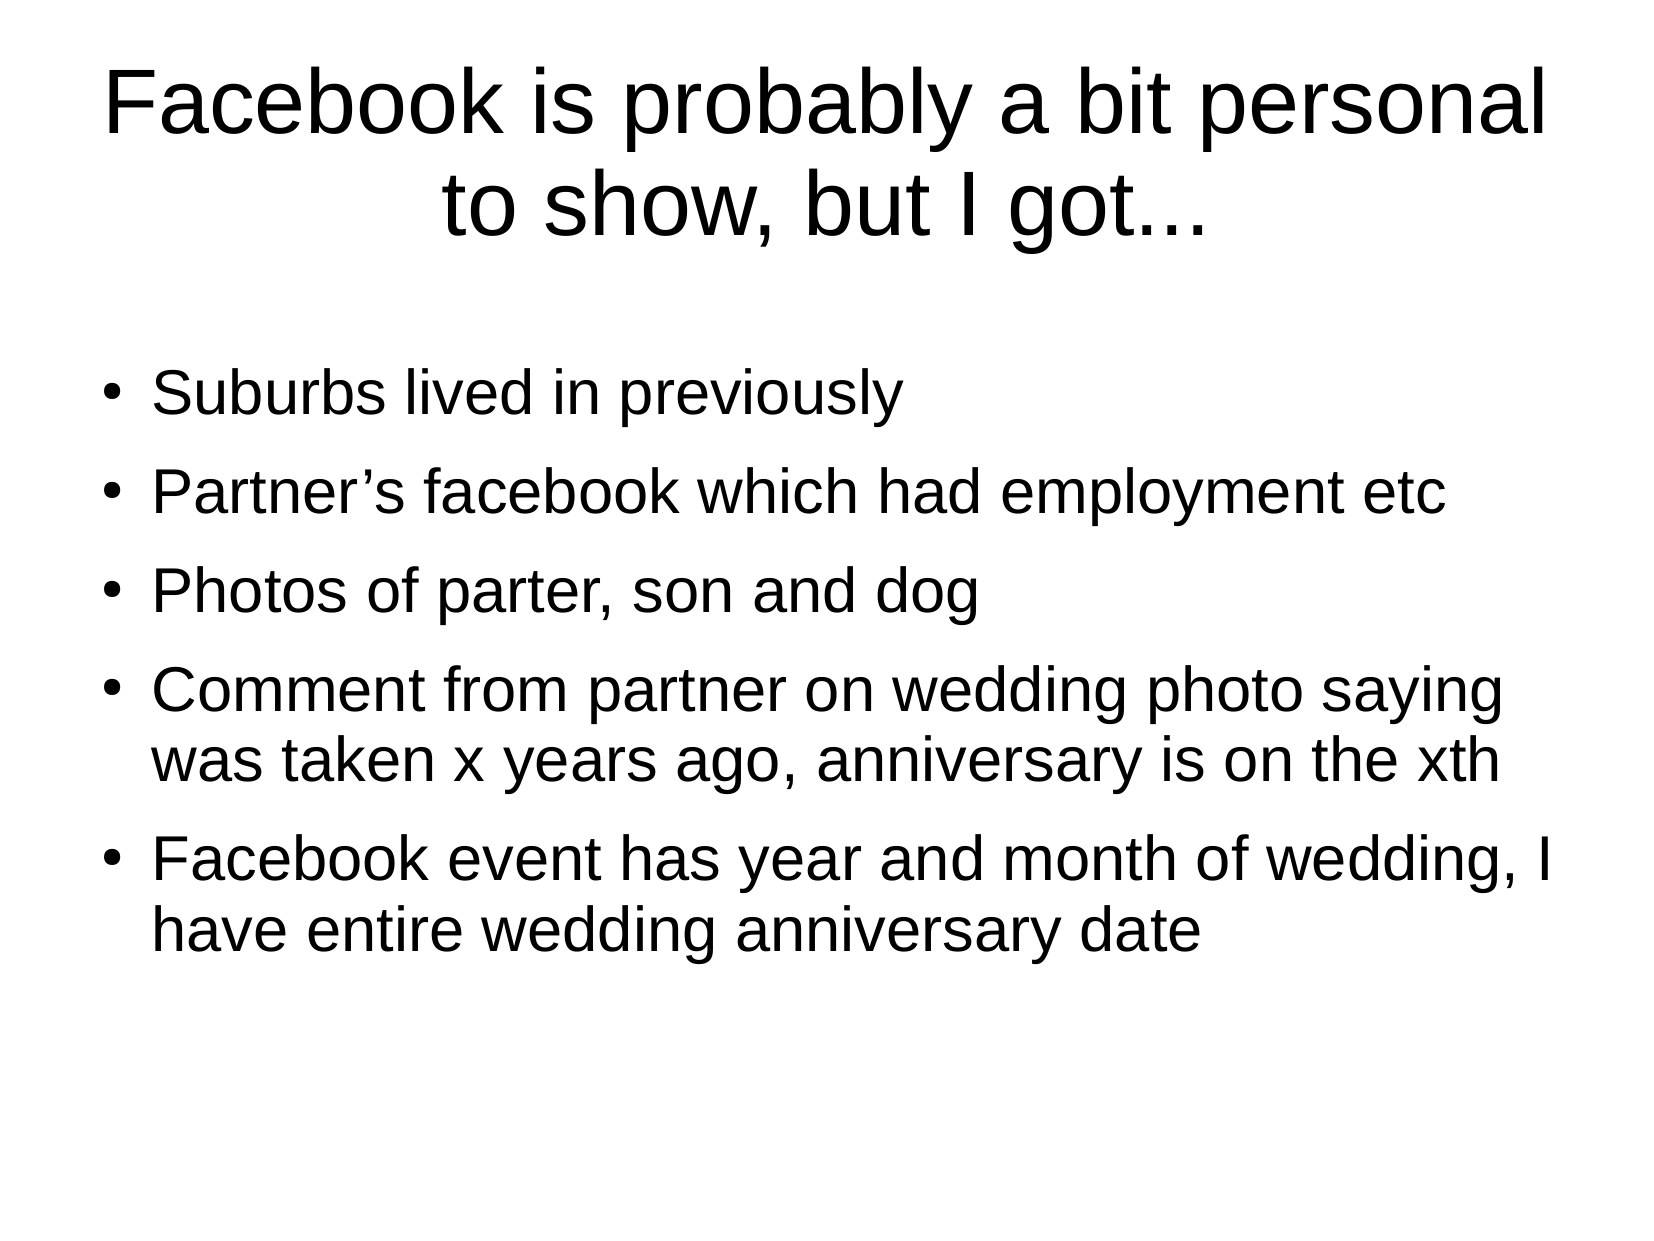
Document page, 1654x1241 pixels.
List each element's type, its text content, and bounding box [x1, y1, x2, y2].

list Suburbs lived in previously Partner’s facebook which had employment etc Photos of parter, son and dog Comment from partner on wedding photo saying was taken x years ago, anniversary is on the xth Facebook event has year and month of wedding, I have entire wedding anniversary date [84, 357, 1573, 1077]
title Facebook is probably a bit personal to show, but I got... [82, 49, 1571, 257]
